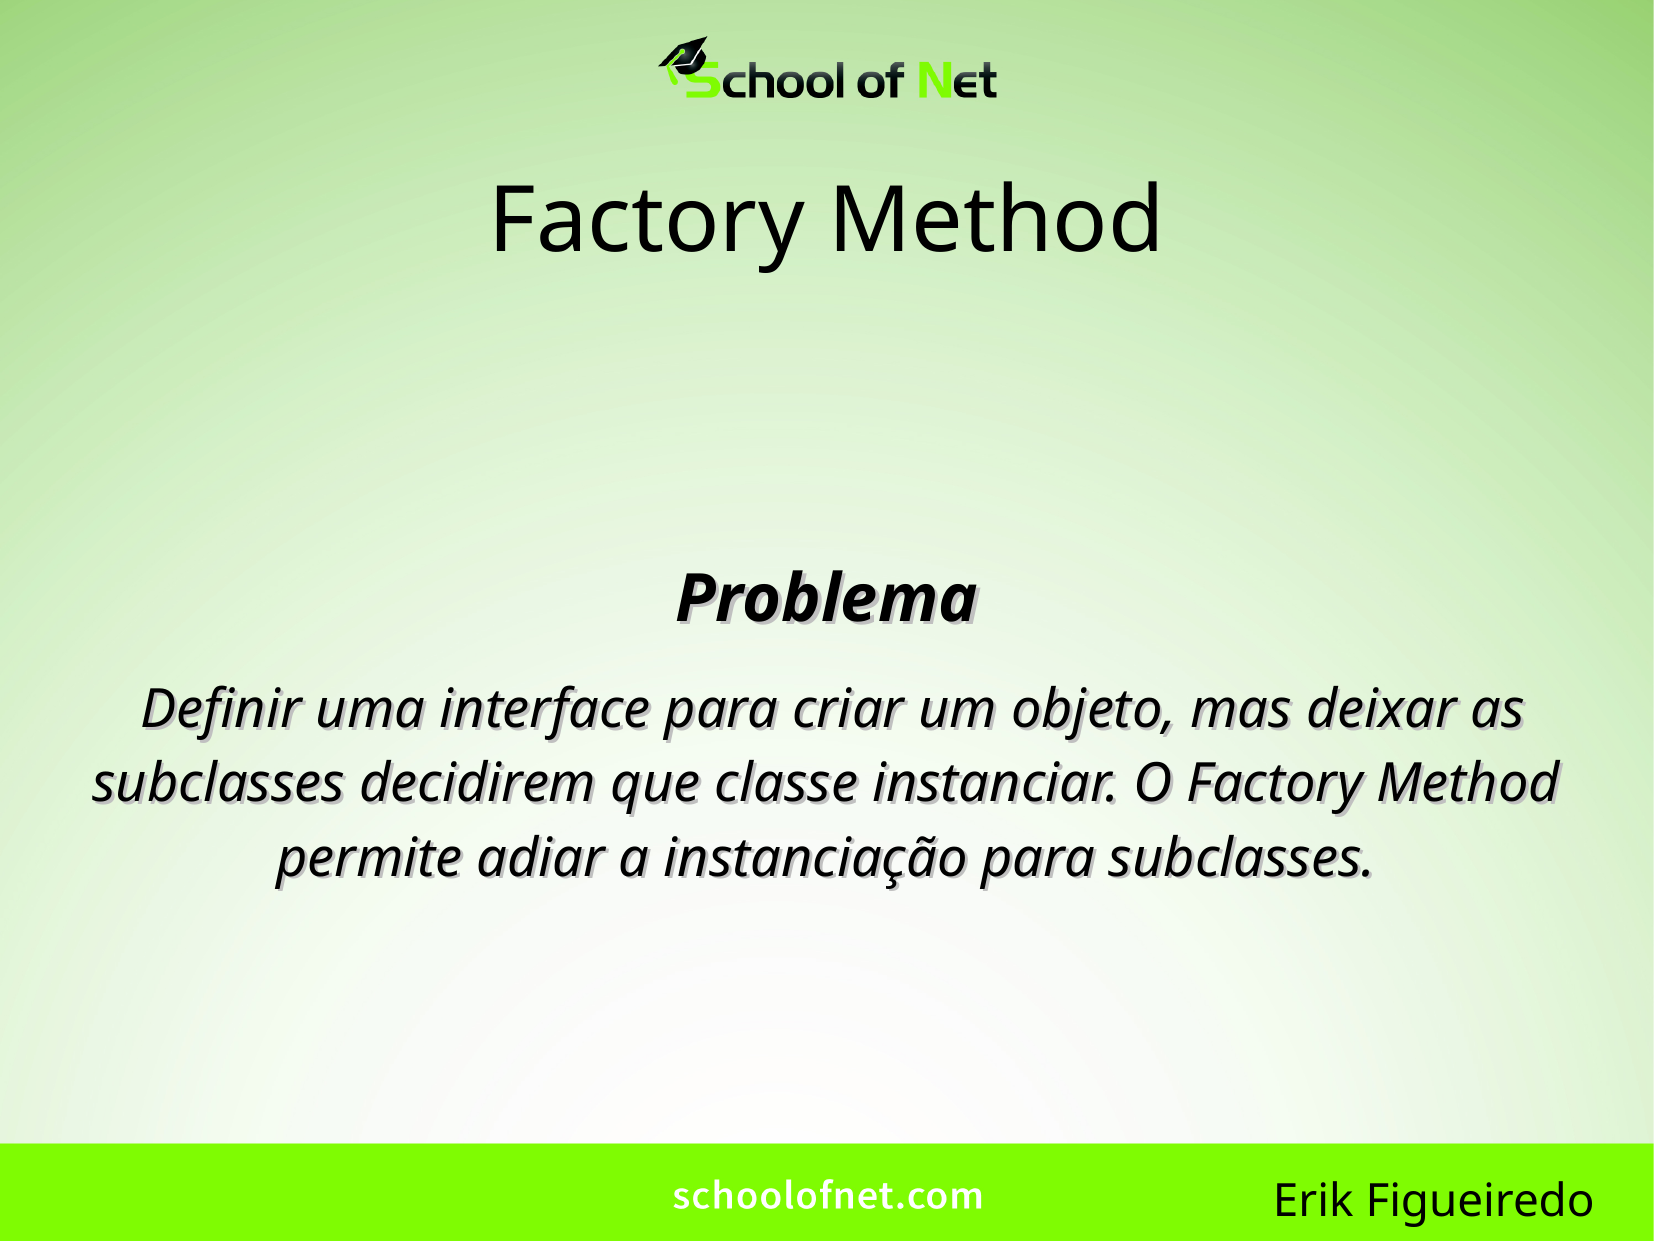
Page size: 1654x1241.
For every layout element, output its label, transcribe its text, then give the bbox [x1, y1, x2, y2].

title Factory Method [82, 141, 1571, 290]
text_box Erik Figueiredo [768, 1157, 1595, 1241]
picture [0, 0, 1654, 1241]
list Problema Definir uma interface para criar um objeto, mas deixar as subclasses decidirem que classe instanciar. O Factory Method permite adiar a instanciação para subclasses. [82, 311, 1571, 1131]
